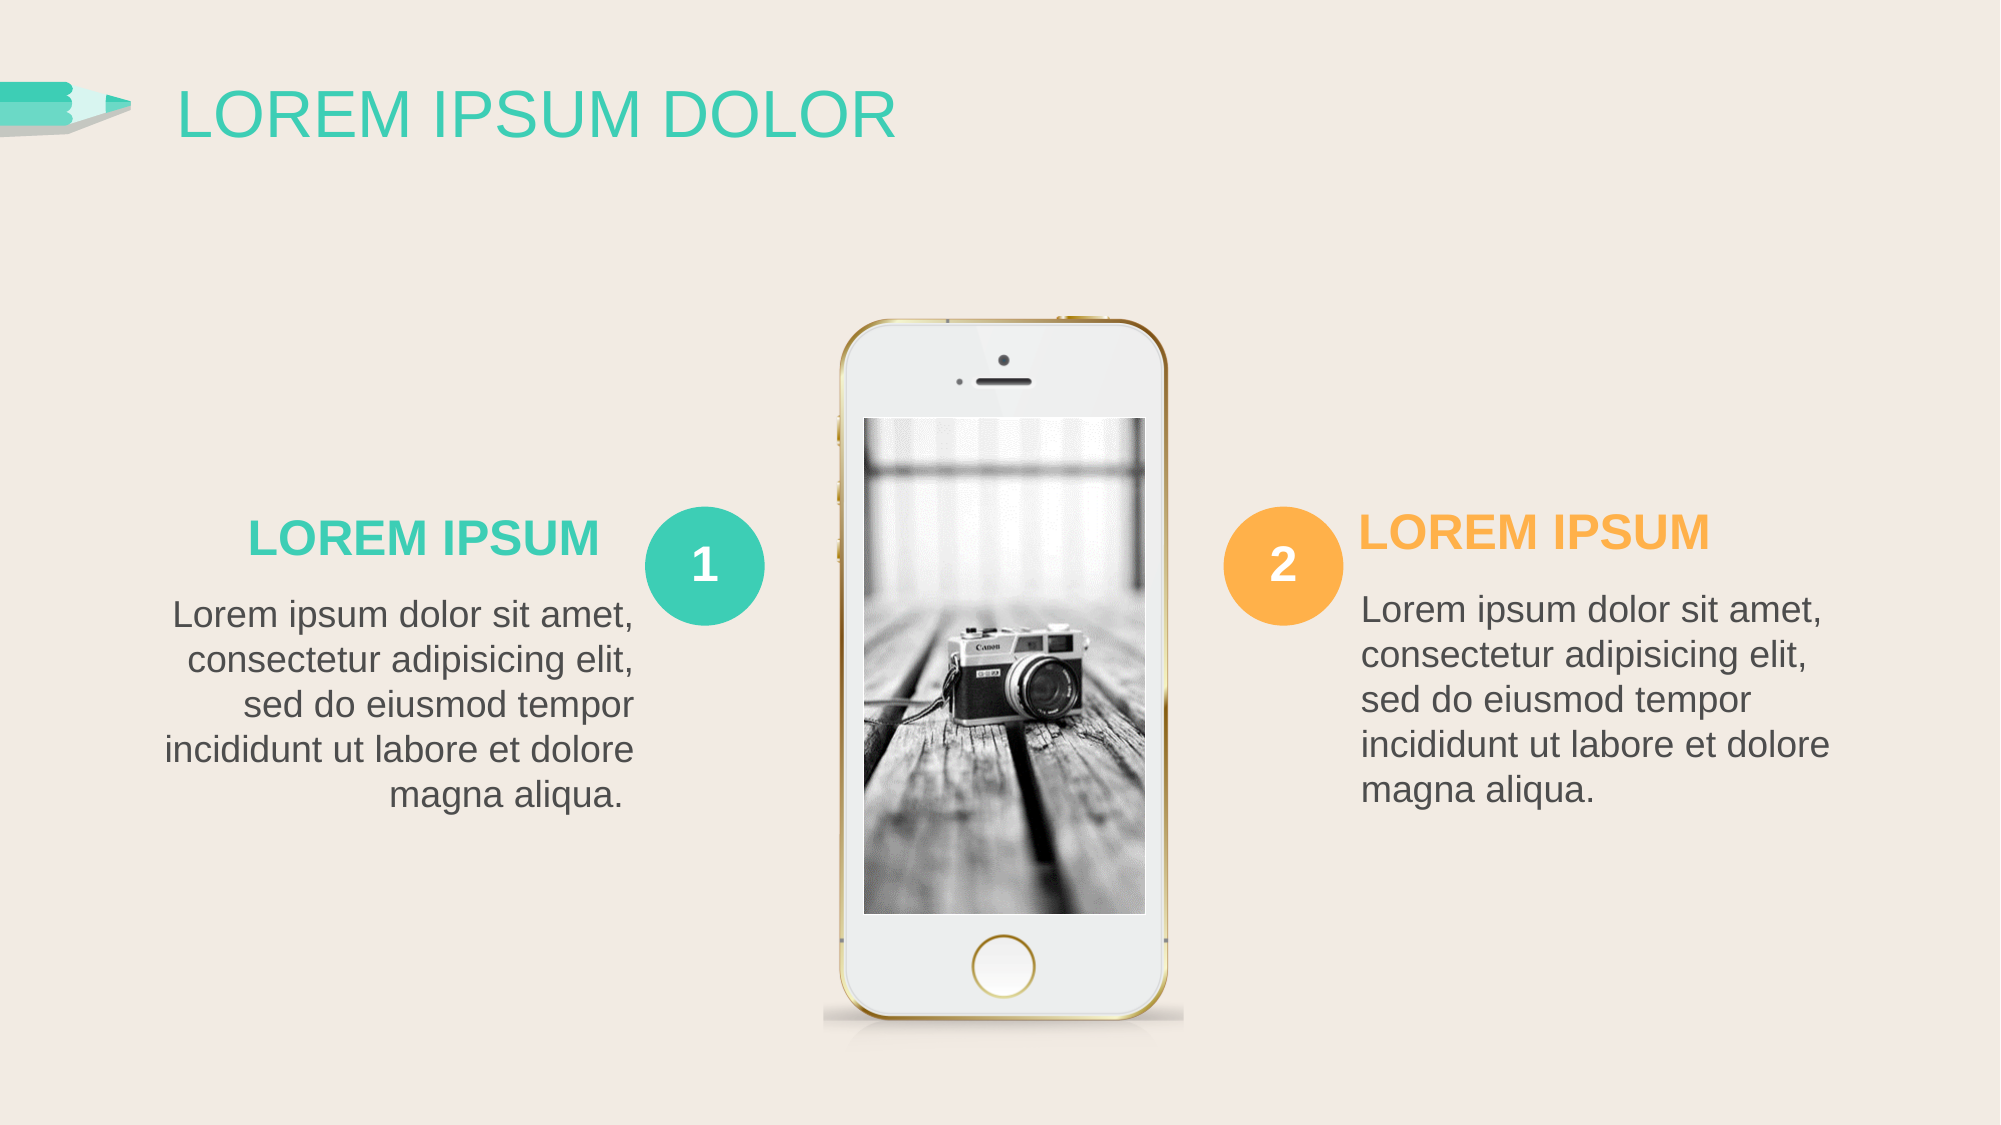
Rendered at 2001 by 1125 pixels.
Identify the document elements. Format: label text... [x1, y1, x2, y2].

text_box LOREM IPSUM [1343, 492, 1894, 569]
text_box Lorem ipsum dolor sit amet, consectetur adipisicing elit, sed do eiusmod tempor incididunt ut labore et dolore magna aliqua. [1346, 577, 1866, 885]
text_box 2 [1223, 506, 1344, 626]
picture [0, 0, 2001, 1125]
text_box LOREM IPSUM DOLOR [161, 60, 1802, 160]
text_box LOREM IPSUM [79, 498, 630, 574]
text_box 1 [645, 506, 765, 626]
text_box Lorem ipsum dolor sit amet, consectetur adipisicing elit, sed do eiusmod tempor incididunt ut labore et dolore magna aliqua. [129, 582, 650, 891]
